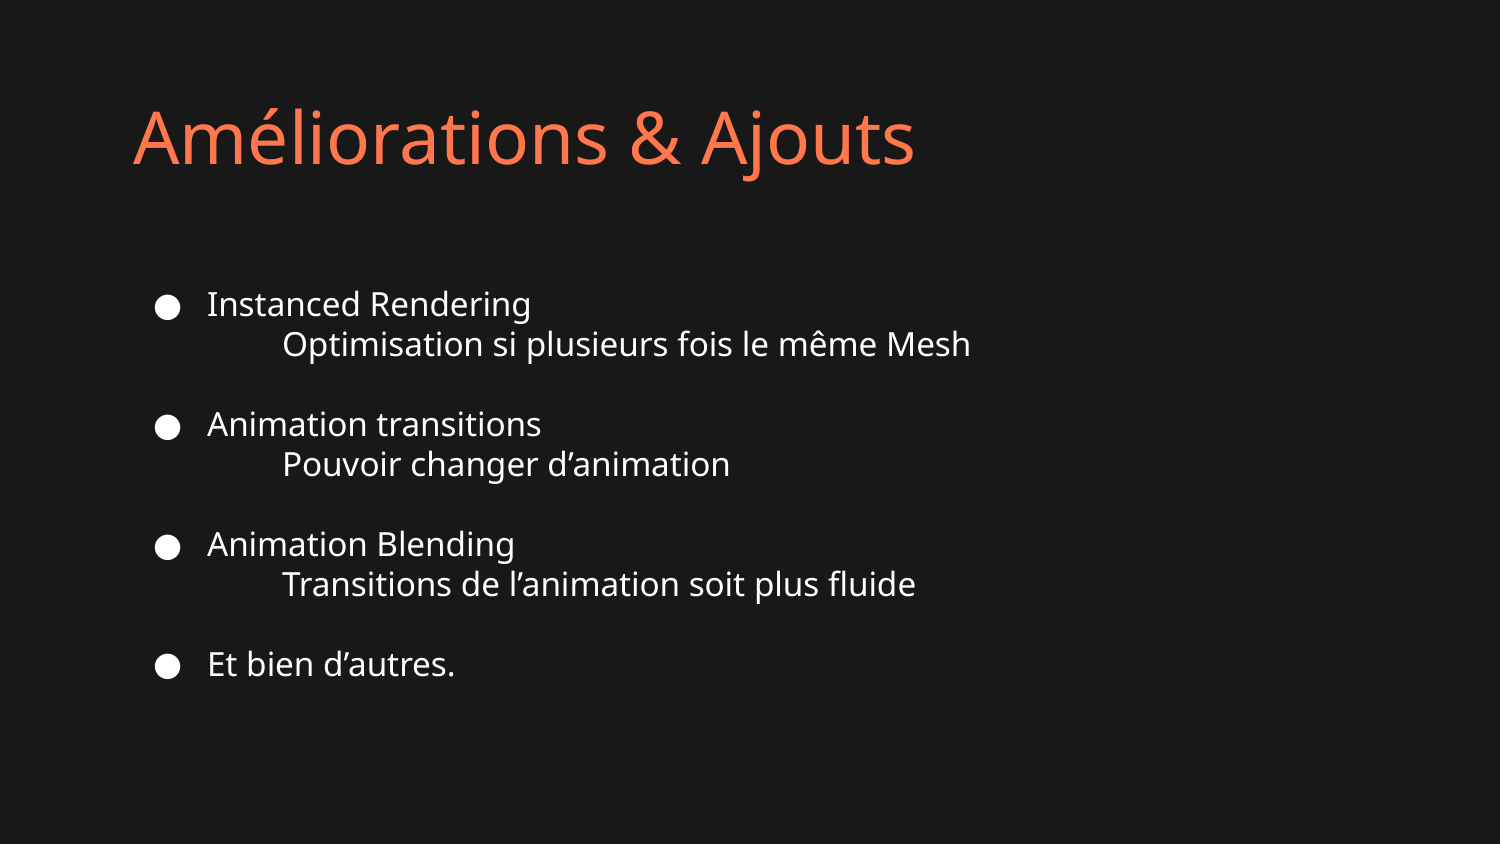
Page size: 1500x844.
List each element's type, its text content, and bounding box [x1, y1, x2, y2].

subtitle Instanced Rendering Optimisation si plusieurs fois le même Mesh Animation transitions Pouvoir changer d’animation Animation Blending Transitions de l’animation soit plus fluide Et bien d’autres. [117, 268, 1381, 756]
title Améliorations & Ajouts [118, 88, 1382, 183]
